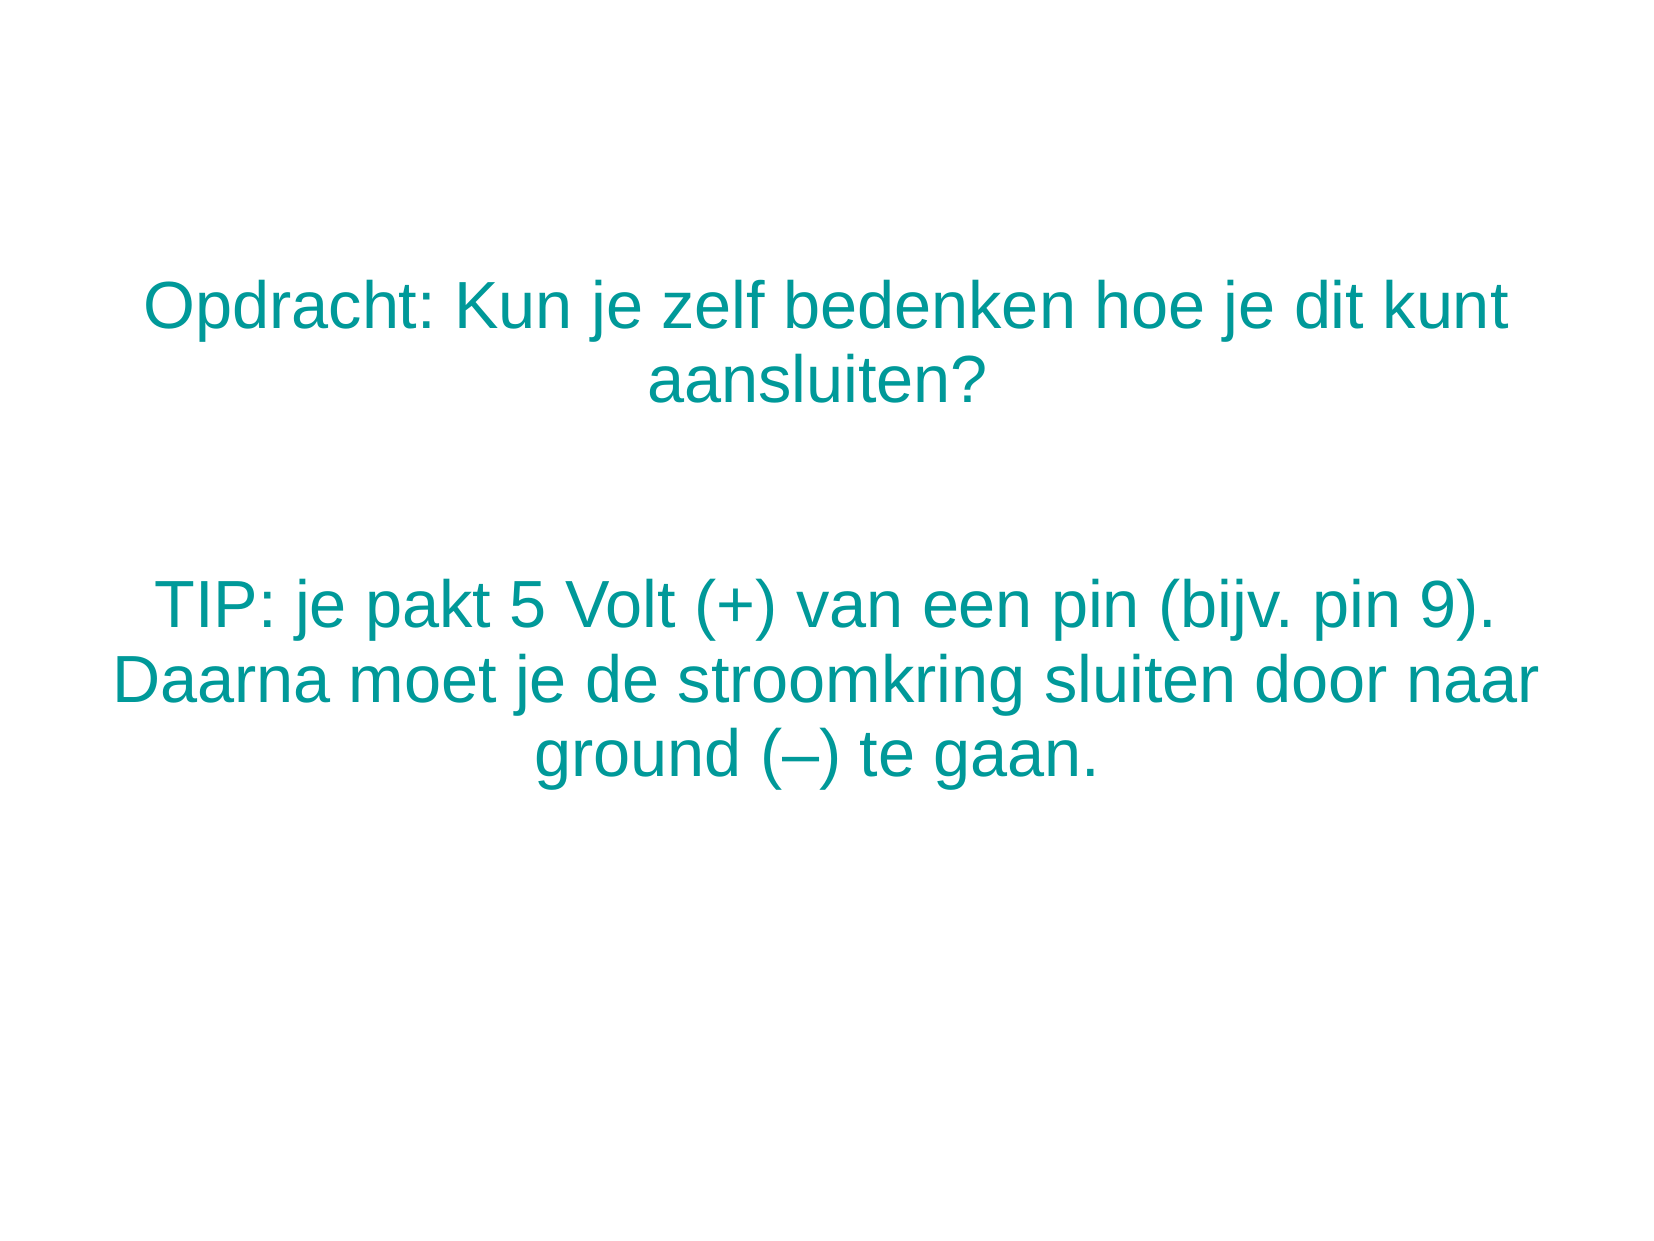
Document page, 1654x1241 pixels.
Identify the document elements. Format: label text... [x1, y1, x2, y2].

subtitle Opdracht: Kun je zelf bedenken hoe je dit kunt aansluiten? TIP: je pakt 5 Volt (+) van een pin (bijv. pin 9). Daarna moet je de stroomkring sluiten door naar ground (–) te gaan. [82, 49, 1571, 1010]
